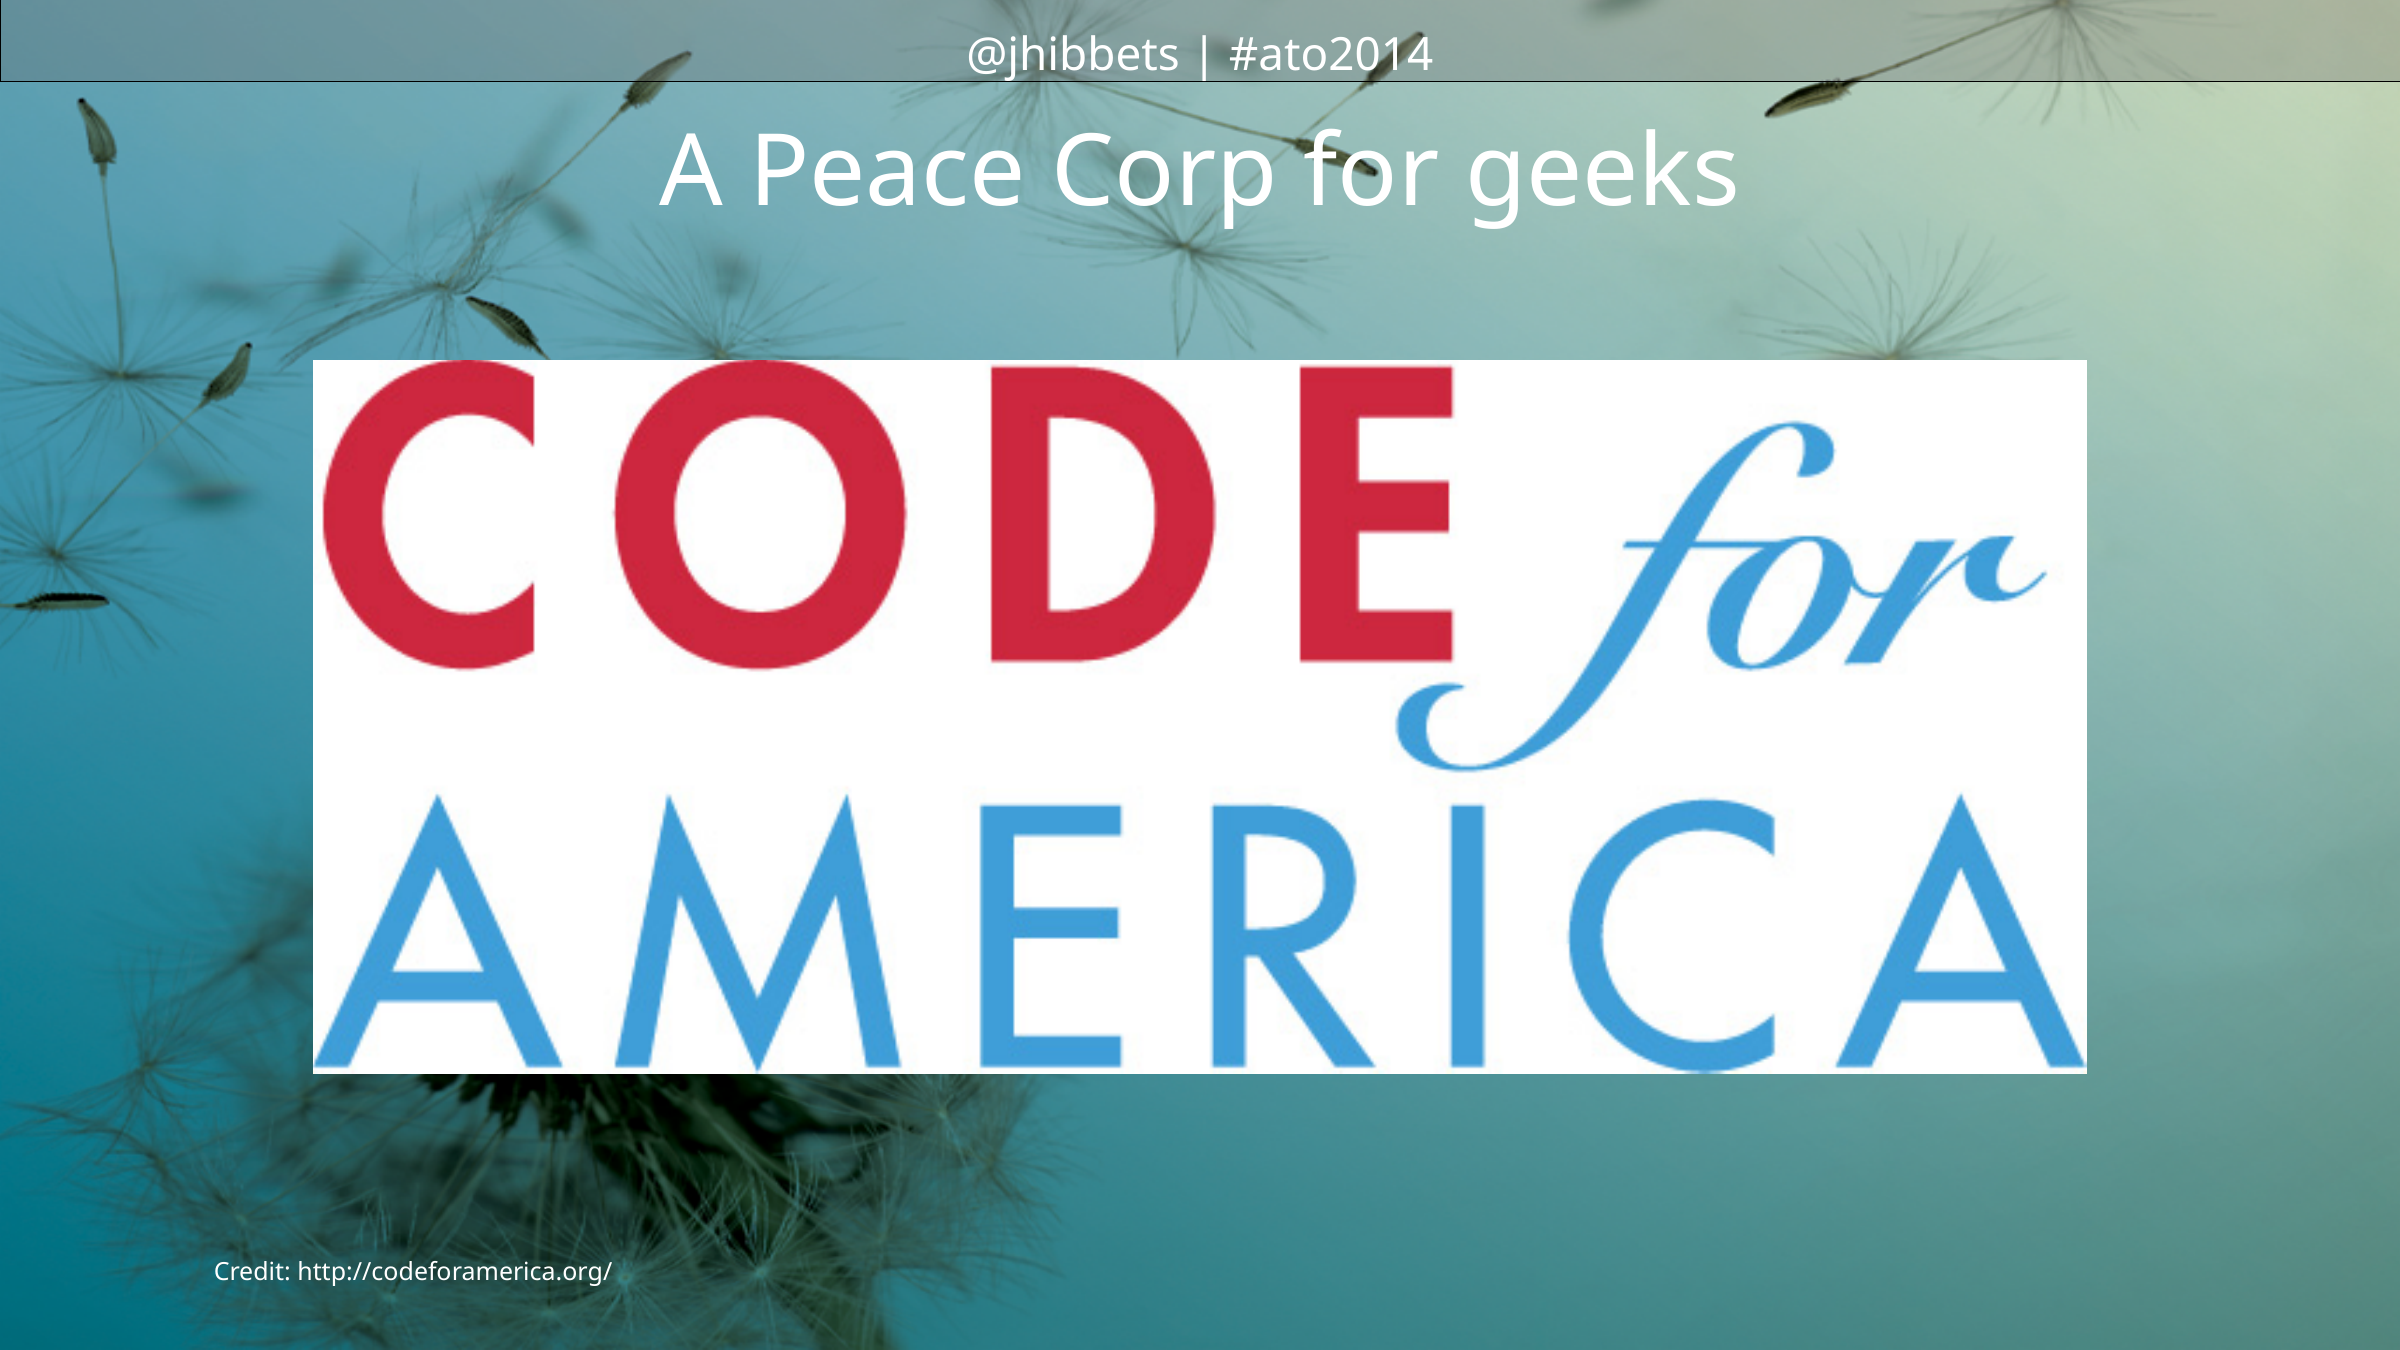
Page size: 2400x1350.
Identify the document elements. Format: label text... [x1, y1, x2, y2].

text_box Credit: http://codeforamerica.org/ [199, 1245, 831, 1293]
title A Peace Corp for geeks [120, 53, 2281, 280]
picture [0, 82, 2400, 1350]
